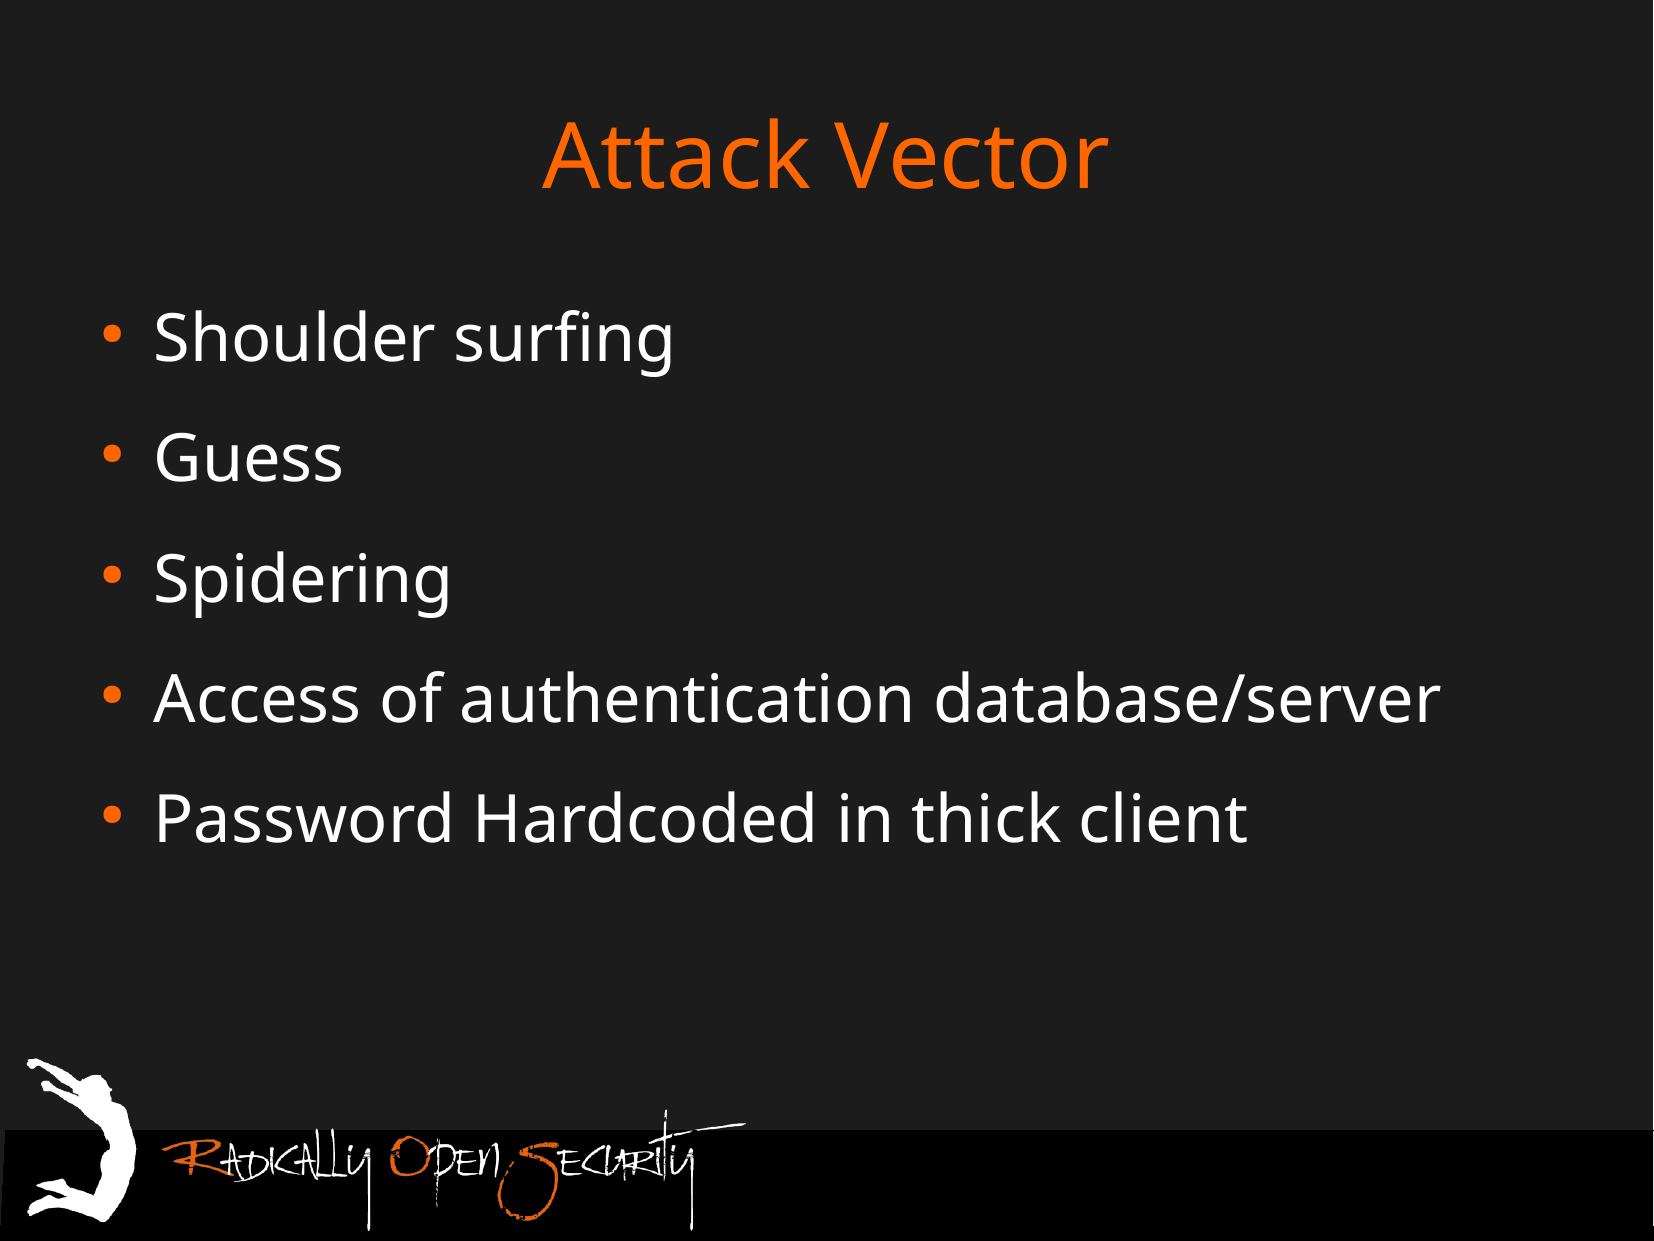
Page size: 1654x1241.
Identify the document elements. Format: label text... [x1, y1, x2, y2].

picture [0, 1022, 778, 1241]
title Attack Vector [82, 49, 1571, 257]
list Shoulder surfing Guess Spidering Access of authentication database/server Password Hardcoded in thick client [82, 290, 1571, 1010]
